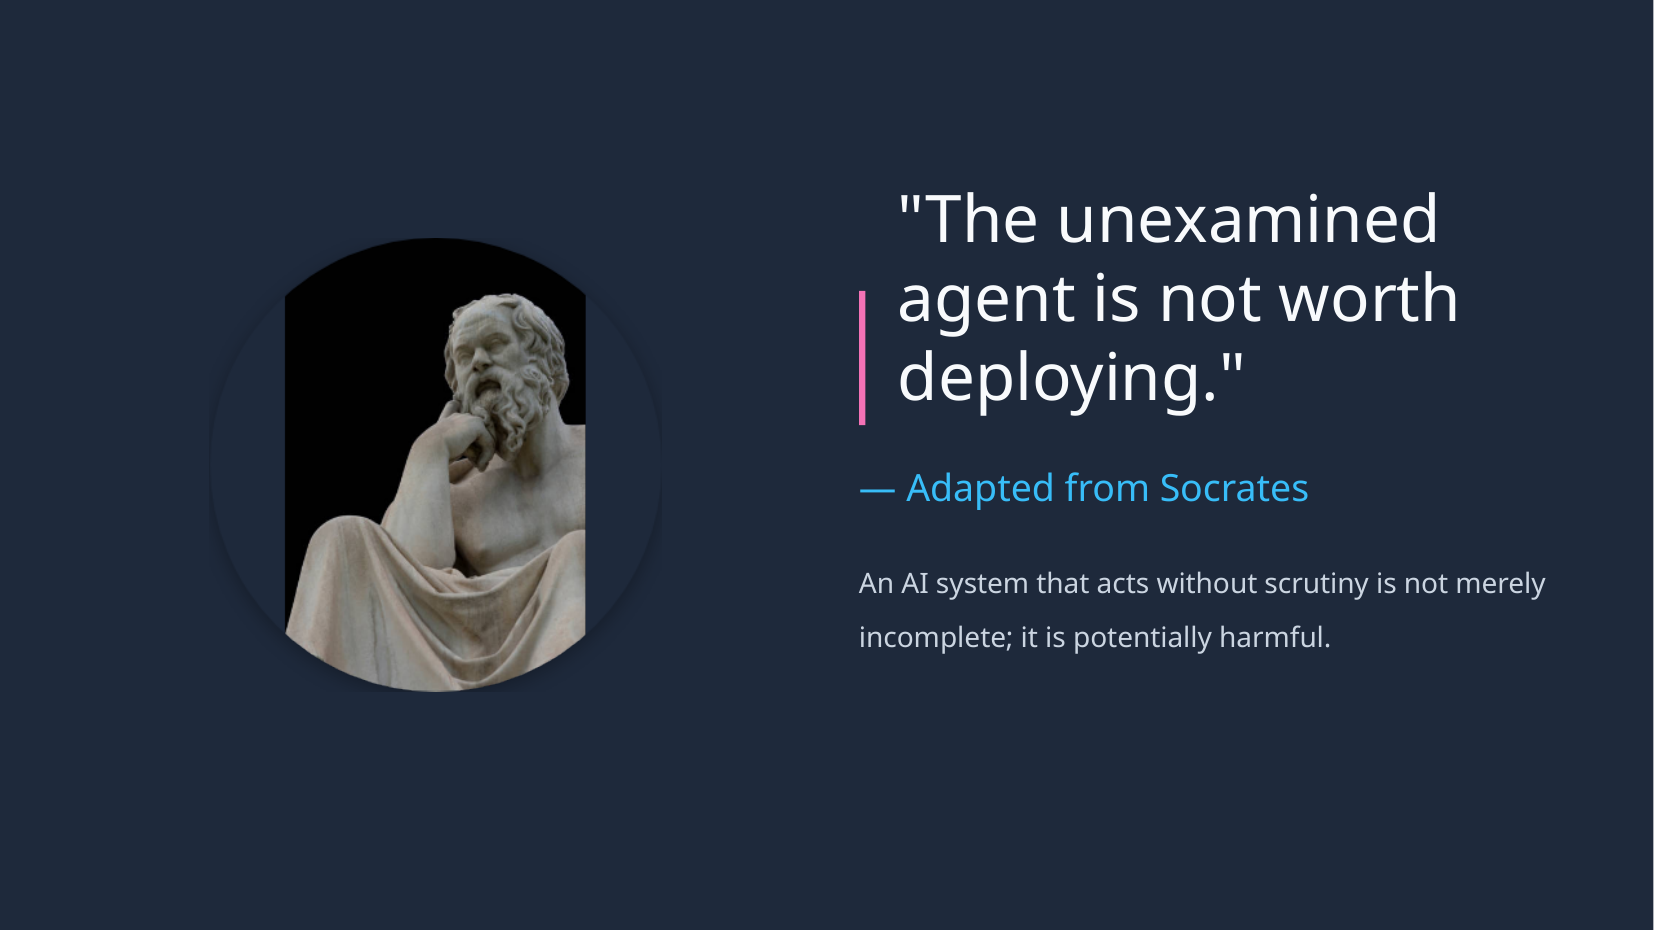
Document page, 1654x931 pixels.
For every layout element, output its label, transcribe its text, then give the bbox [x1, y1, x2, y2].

picture [209, 238, 662, 692]
text_box [859, 290, 866, 426]
text_box — Adapted from Socrates [859, 463, 1576, 509]
text_box An AI system that acts without scrutiny is not merely incomplete; it is potentially harmful. [859, 545, 1576, 654]
text_box "The unexamined agent is not worth deploying." [897, 177, 1577, 414]
